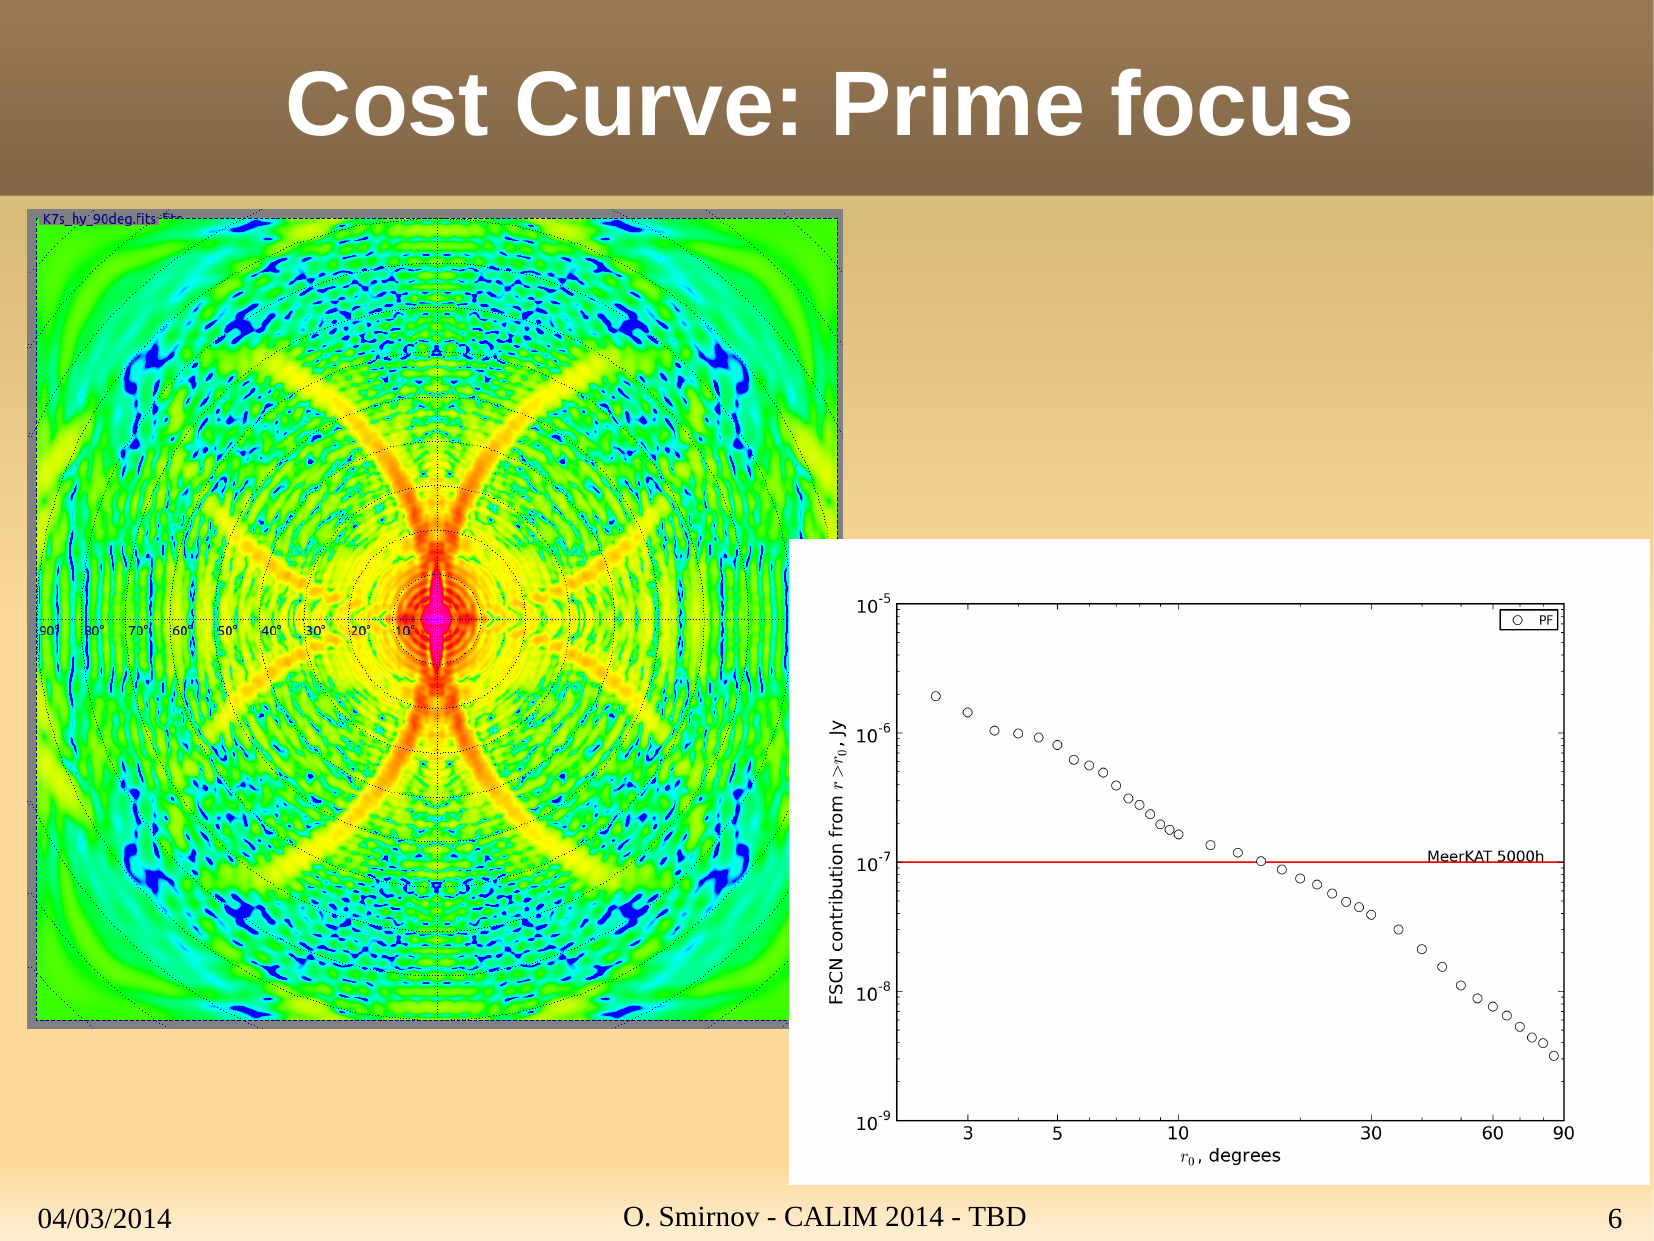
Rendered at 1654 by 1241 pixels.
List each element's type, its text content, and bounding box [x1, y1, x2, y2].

picture [0, 0, 1654, 1241]
title Cost Curve: Prime focus [76, 0, 1565, 208]
